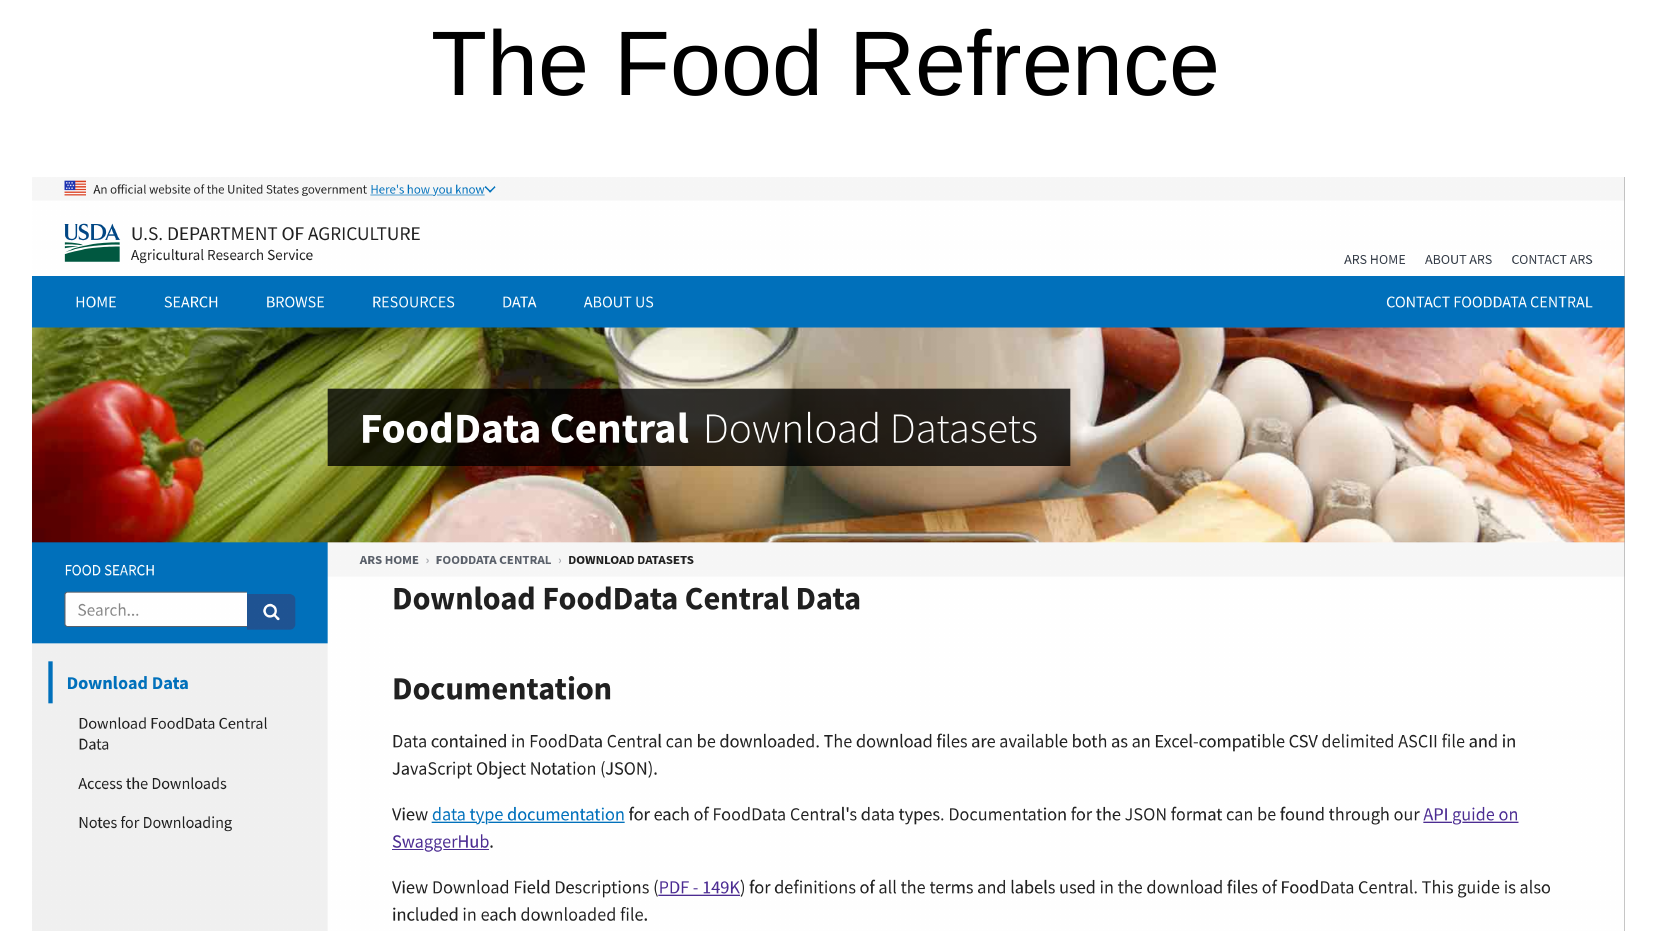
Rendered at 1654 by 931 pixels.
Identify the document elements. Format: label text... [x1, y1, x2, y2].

title The Food Refrence [82, 12, 1571, 177]
picture [32, 177, 1625, 931]
